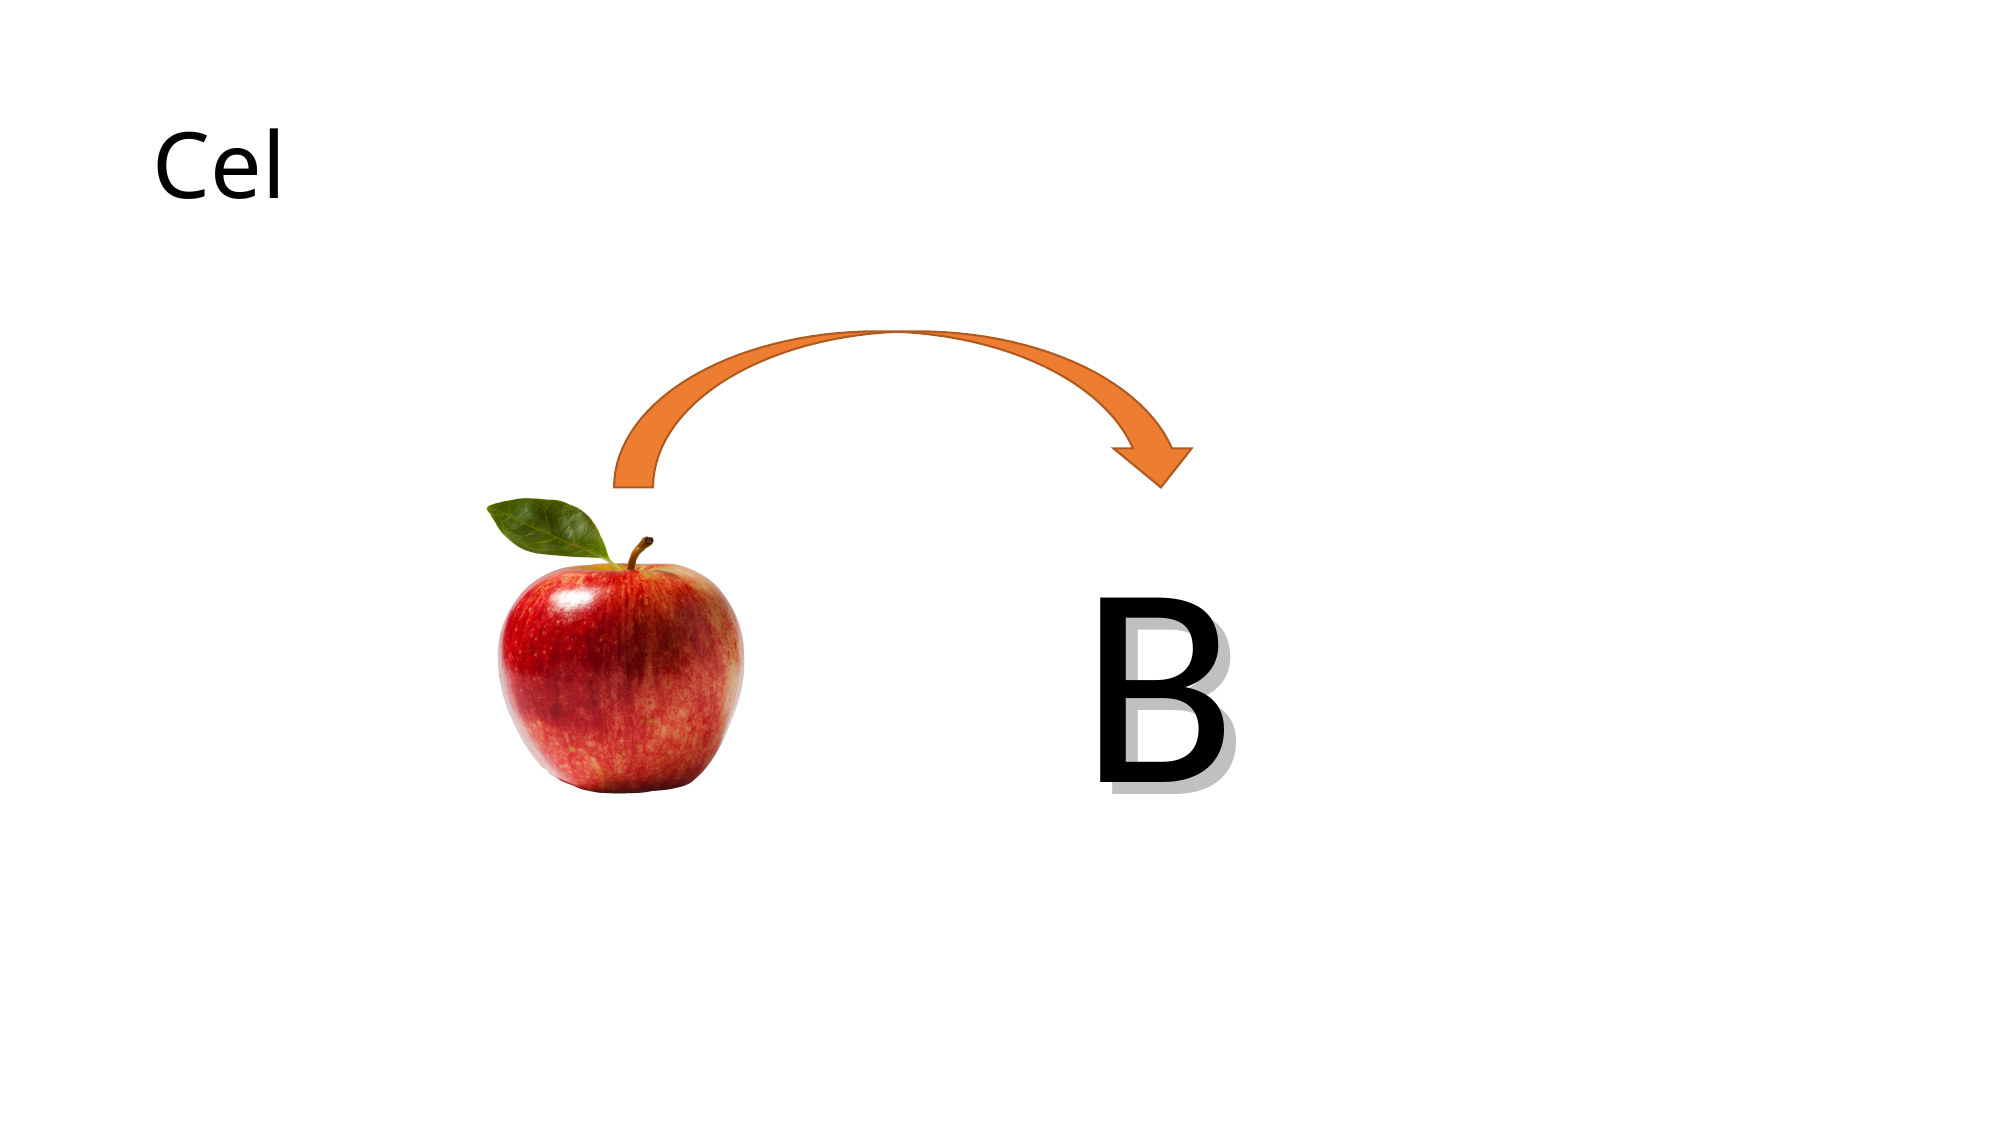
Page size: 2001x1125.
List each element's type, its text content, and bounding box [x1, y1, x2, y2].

text_box B [1066, 487, 1252, 848]
title Cel [137, 59, 1863, 278]
text_box [614, 331, 1192, 488]
picture [474, 487, 754, 794]
